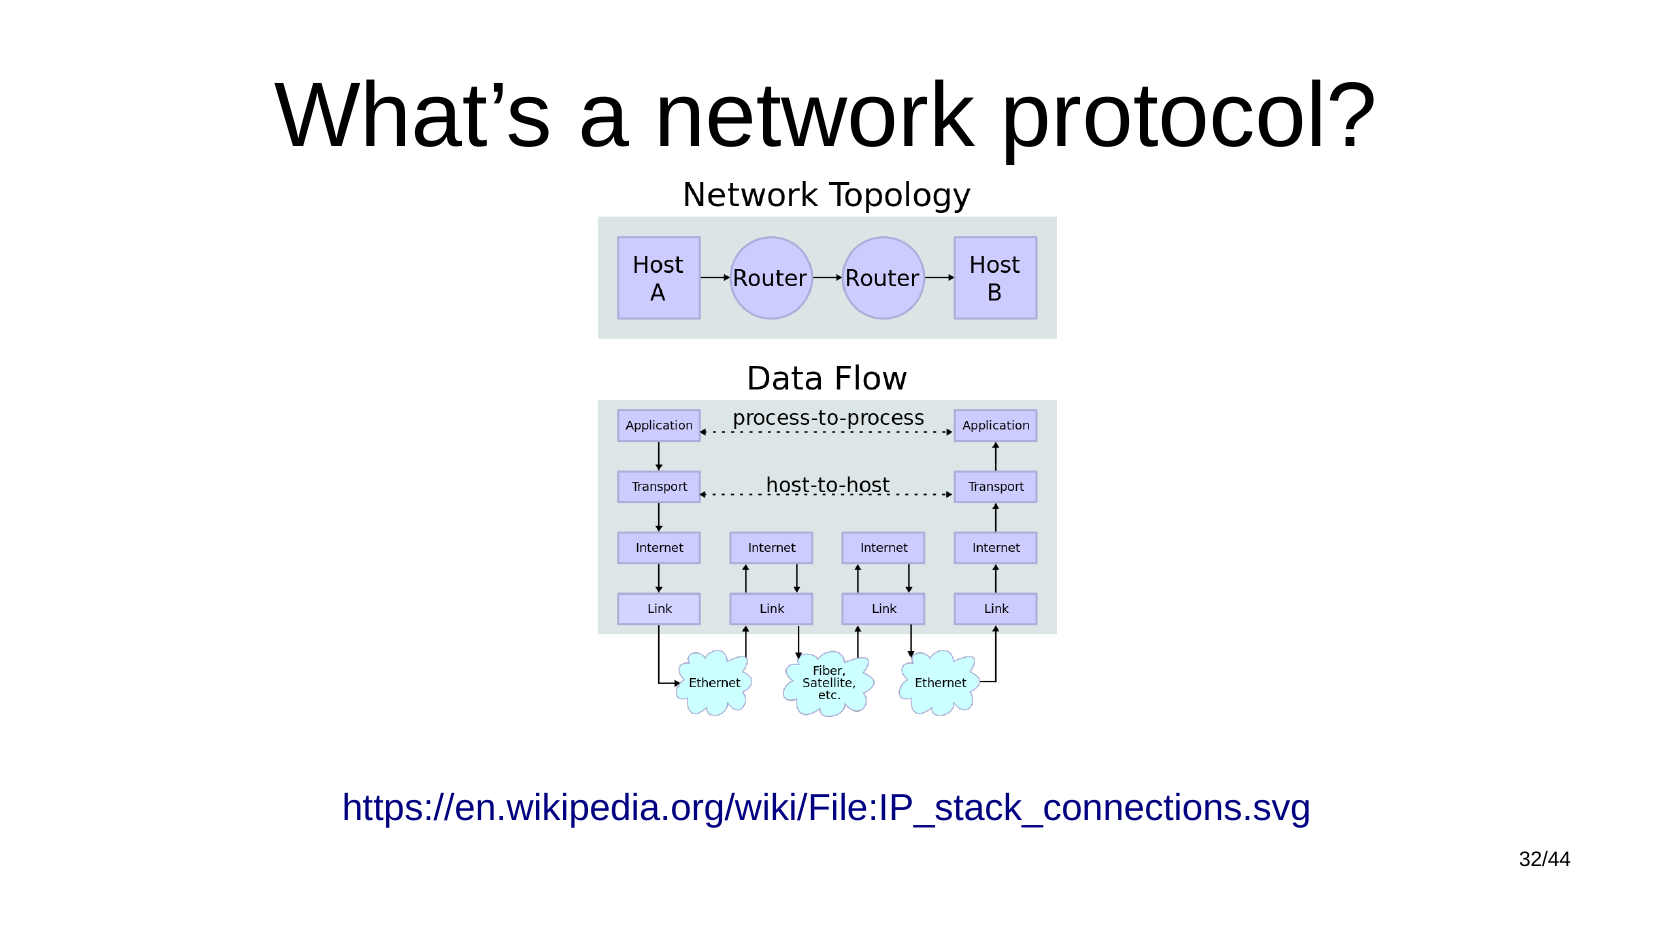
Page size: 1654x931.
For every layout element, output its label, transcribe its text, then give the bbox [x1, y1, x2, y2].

text_box https://en.wikipedia.org/wiki/File:IP_stack_connections.svg [327, 779, 1327, 837]
title What’s a network protocol? [82, 37, 1571, 193]
picture [577, 165, 1077, 756]
